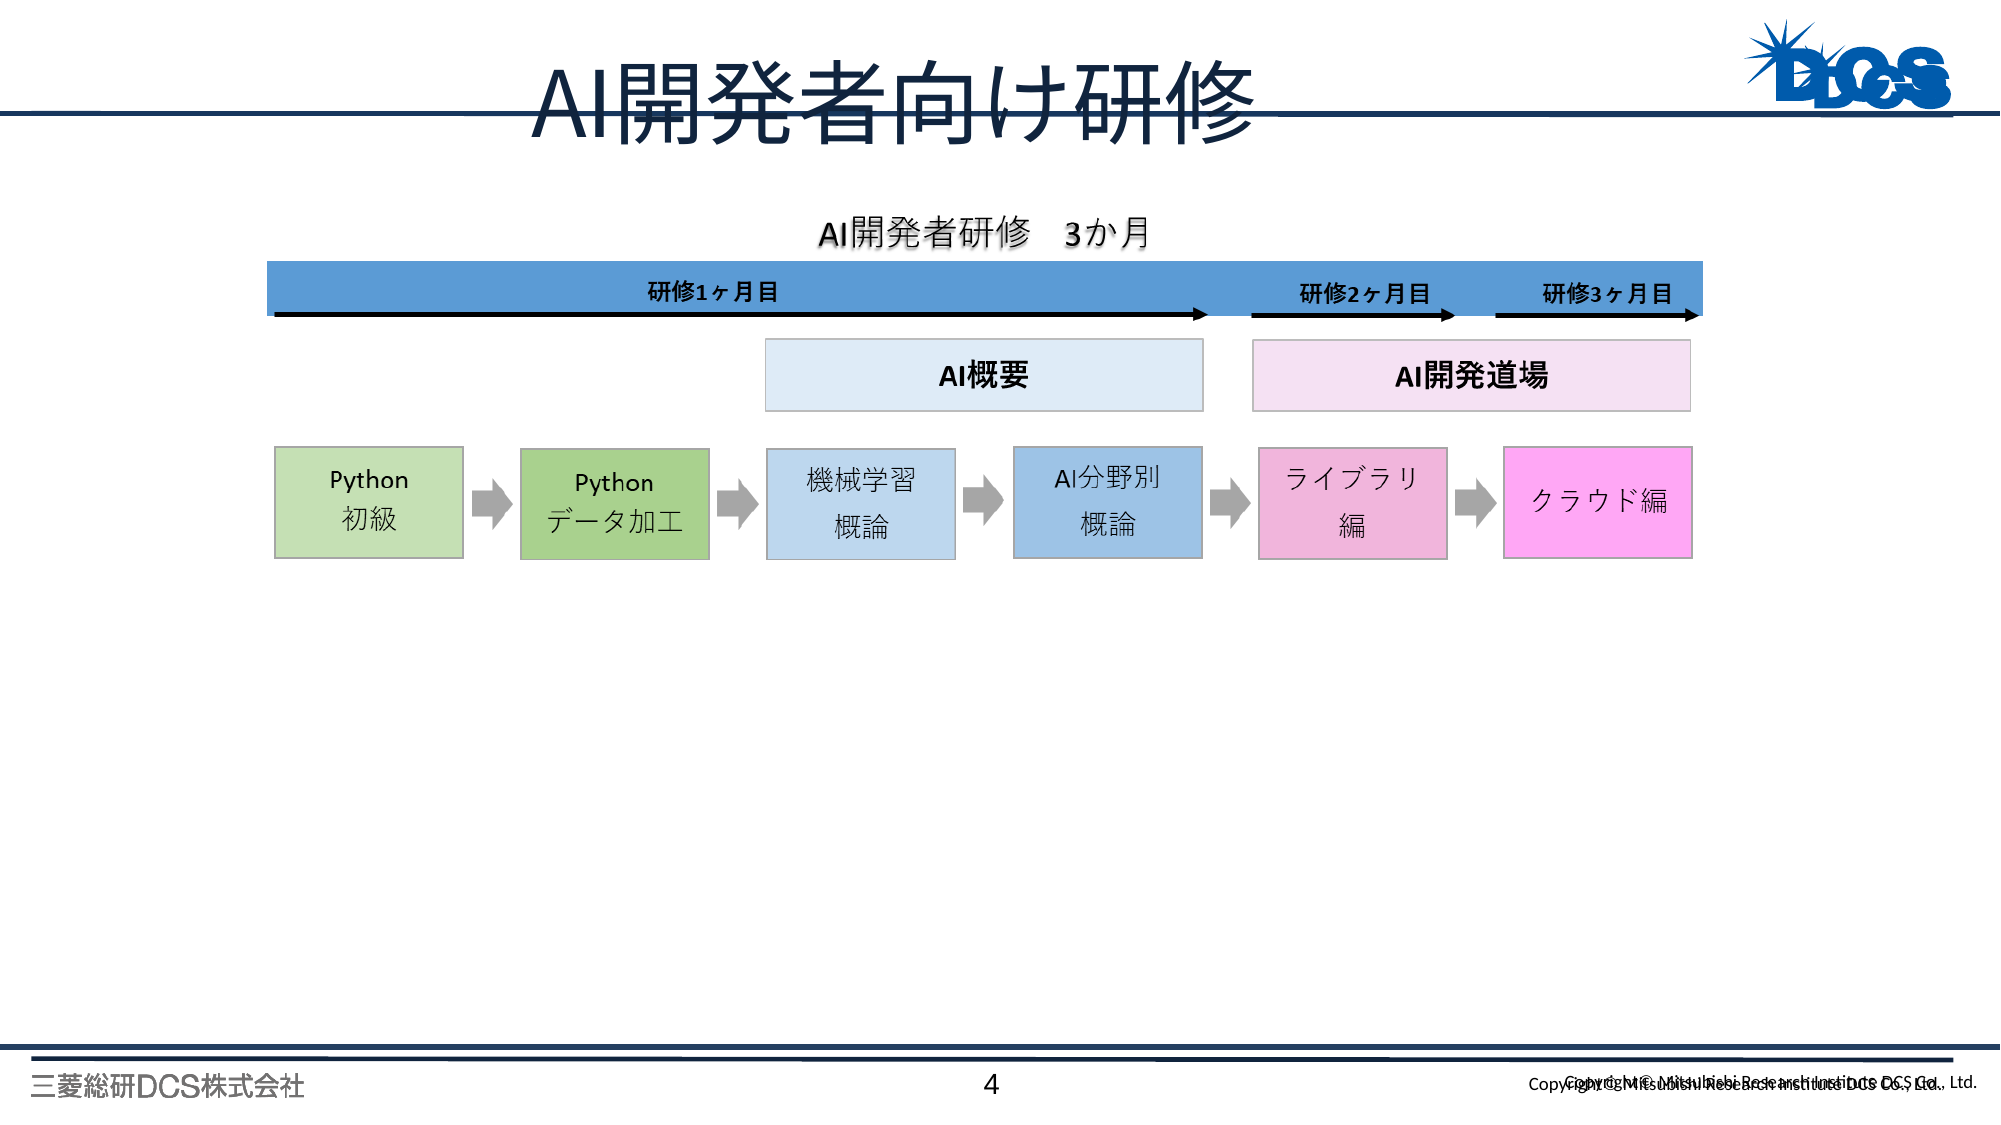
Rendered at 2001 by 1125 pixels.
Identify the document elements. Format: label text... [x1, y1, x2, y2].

picture [31, 1073, 304, 1098]
title AI開発者向け研修 [31, 38, 1756, 110]
picture [267, 200, 1714, 560]
